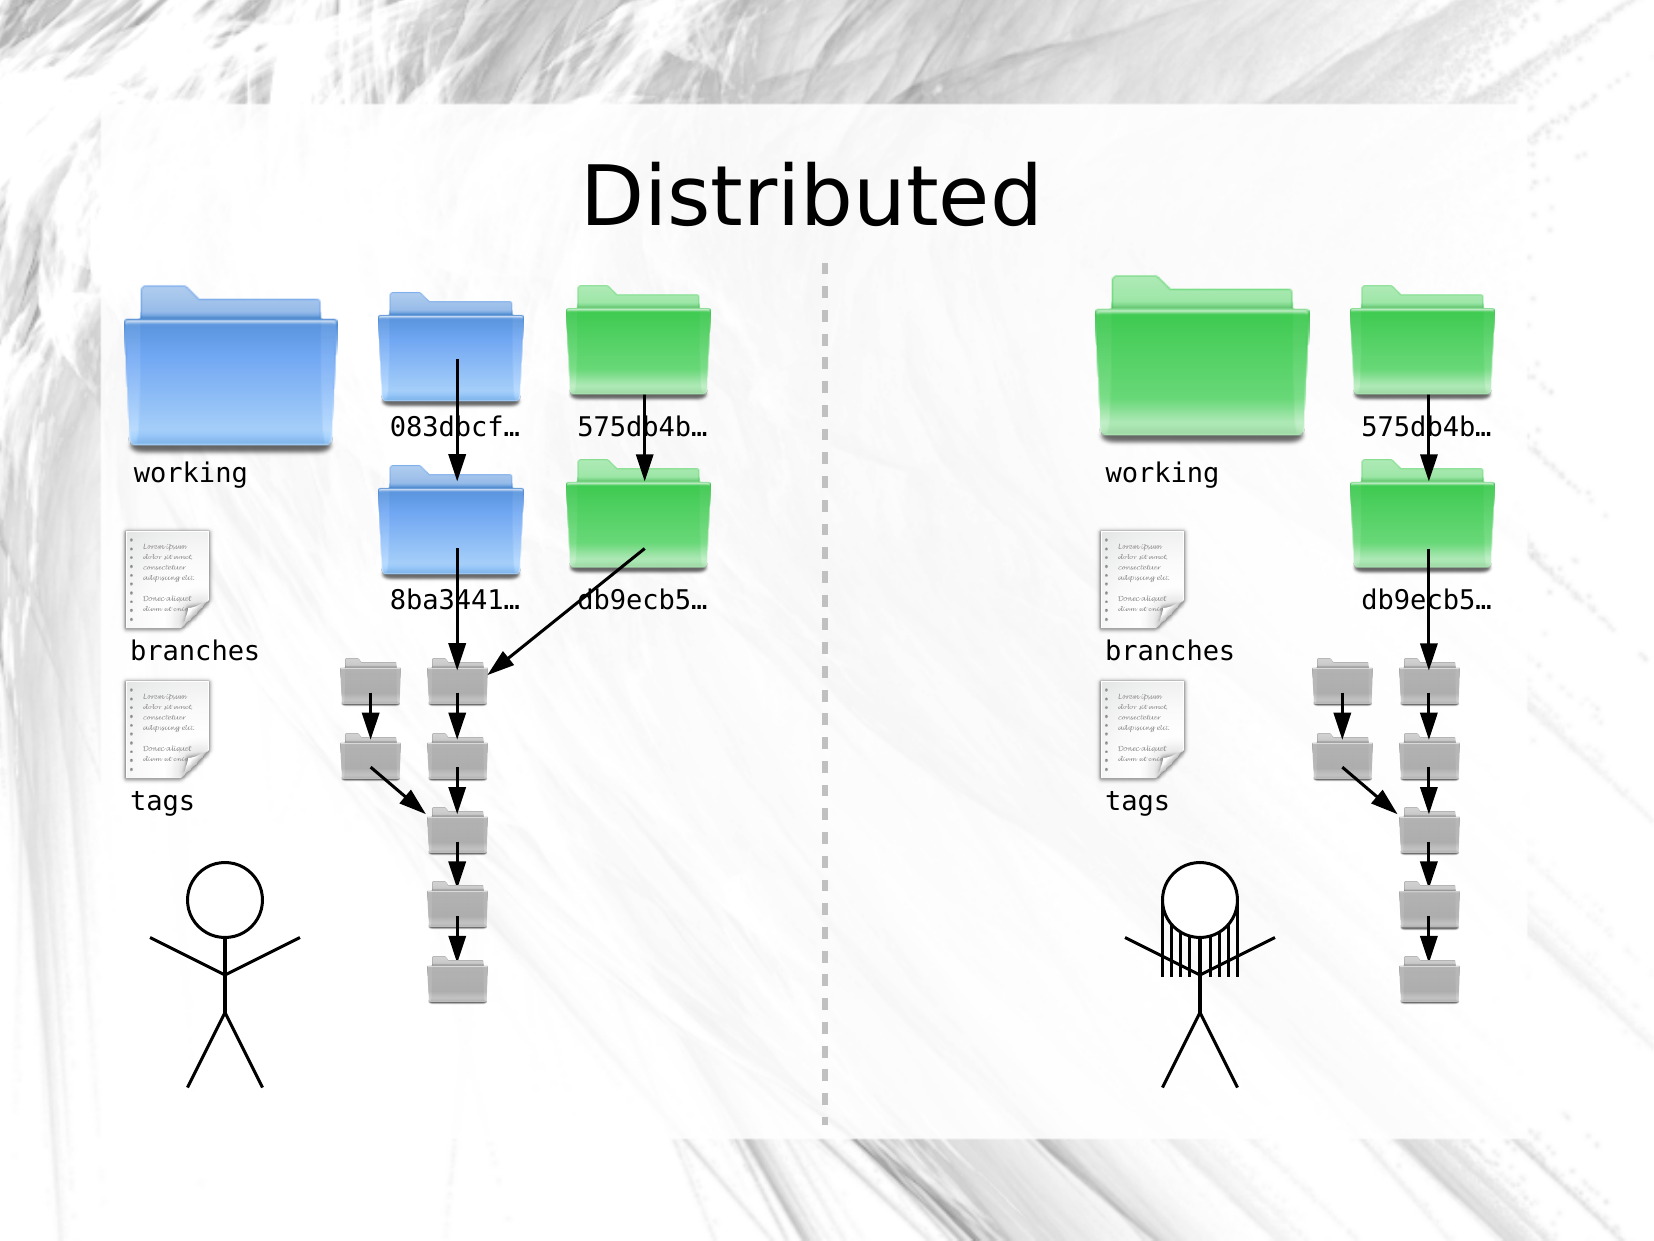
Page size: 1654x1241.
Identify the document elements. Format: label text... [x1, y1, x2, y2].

text_box db9ecb5… [562, 577, 605, 612]
text_box db9ecb5… [562, 577, 723, 624]
text_box working [1090, 450, 1235, 497]
text_box branches [1090, 627, 1251, 676]
text_box tags [1090, 777, 1248, 826]
picture [0, 0, 1654, 1241]
text_box 083dbcf… [459, 403, 535, 451]
title Distributed [118, 112, 1506, 281]
text_box branches [115, 627, 276, 676]
text_box 575db4b… [1430, 403, 1507, 451]
text_box db9ecb5… [1430, 577, 1507, 624]
text_box 575db4b… [646, 403, 723, 451]
text_box 575db4b… [1346, 403, 1427, 451]
text_box db9ecb5… [1346, 577, 1427, 624]
text_box tags [115, 777, 273, 826]
text_box 083dbcf… [375, 403, 456, 451]
text_box [1162, 862, 1238, 938]
text_box 8ba3441… [375, 577, 456, 624]
text_box 8ba3441… [459, 577, 535, 624]
text_box working [119, 450, 263, 497]
text_box 575db4b… [562, 403, 643, 451]
